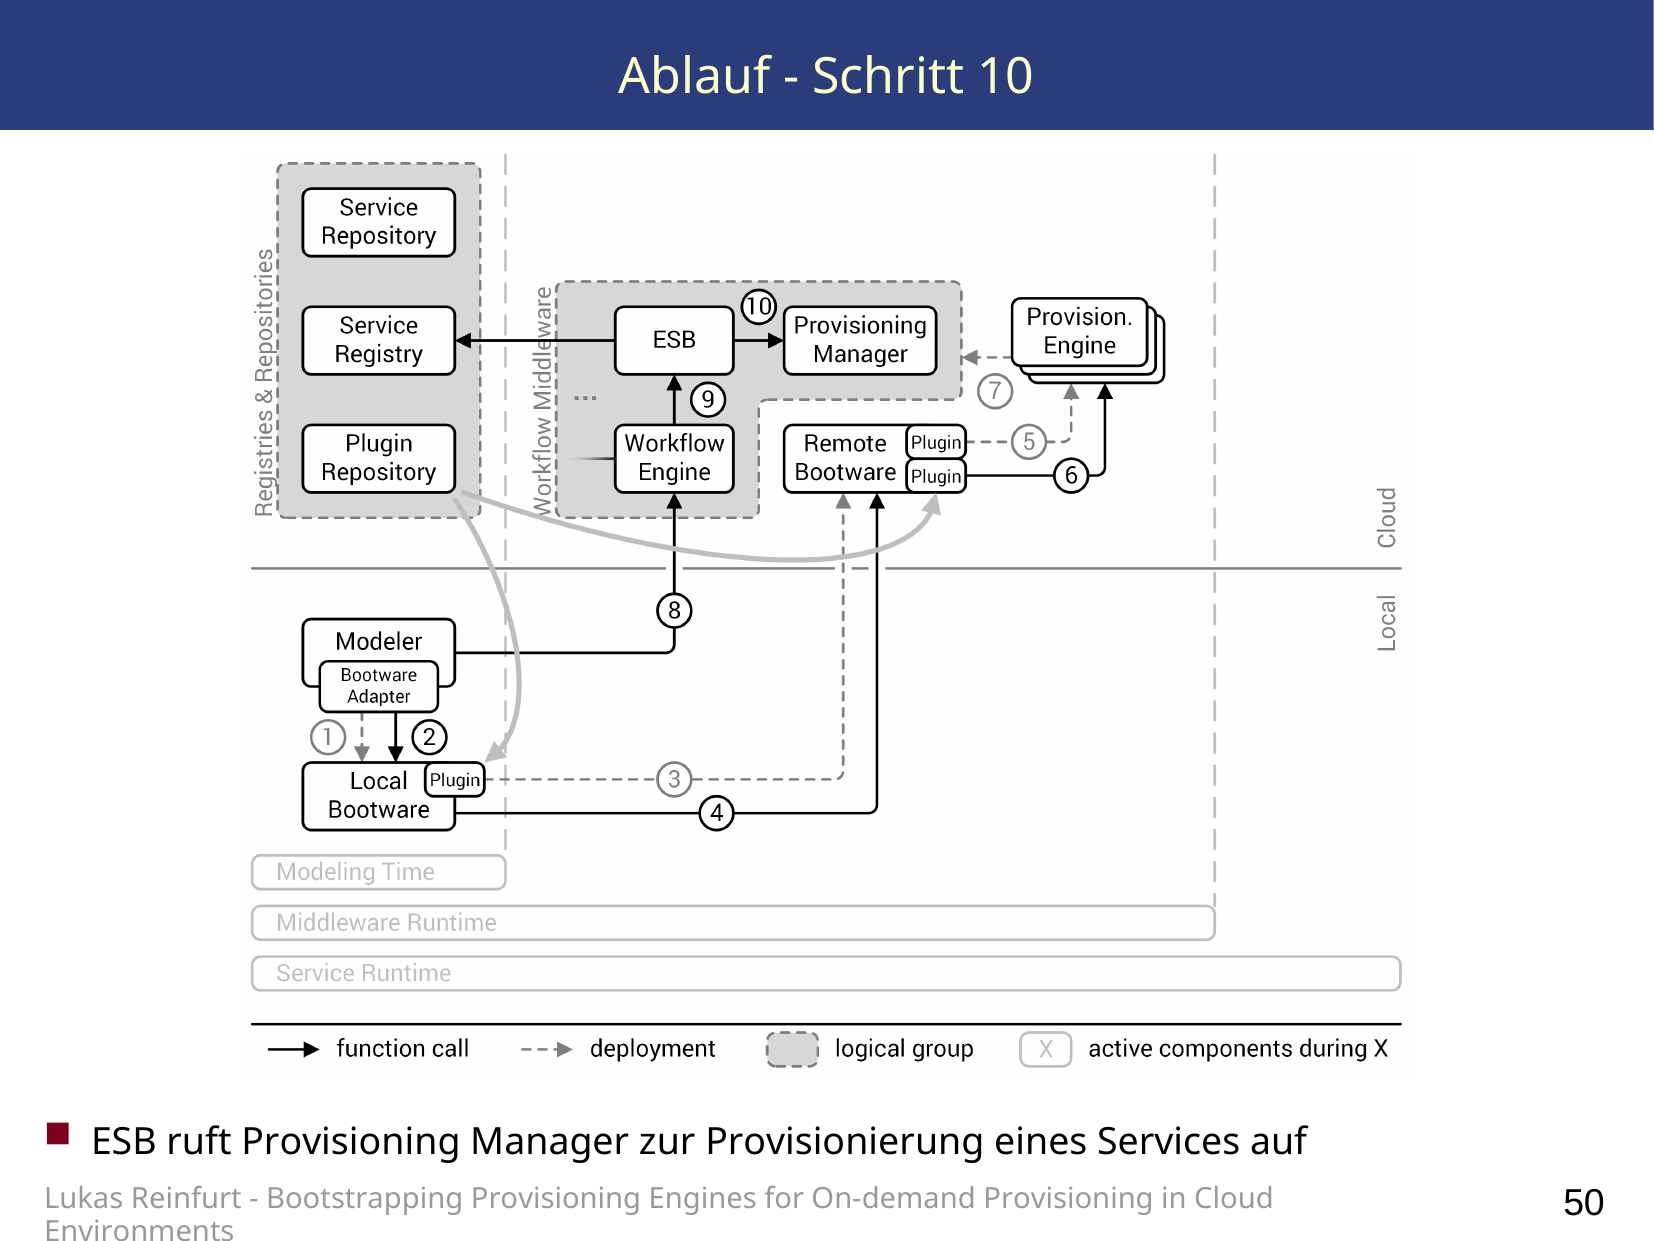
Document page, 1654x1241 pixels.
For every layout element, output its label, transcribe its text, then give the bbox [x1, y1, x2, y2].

title Ablauf - Schritt 10 [47, 23, 1607, 119]
picture [240, 153, 1414, 1077]
text_box ESB ruft Provisioning Manager zur Provisionierung eines Services auf [29, 1095, 1605, 1156]
